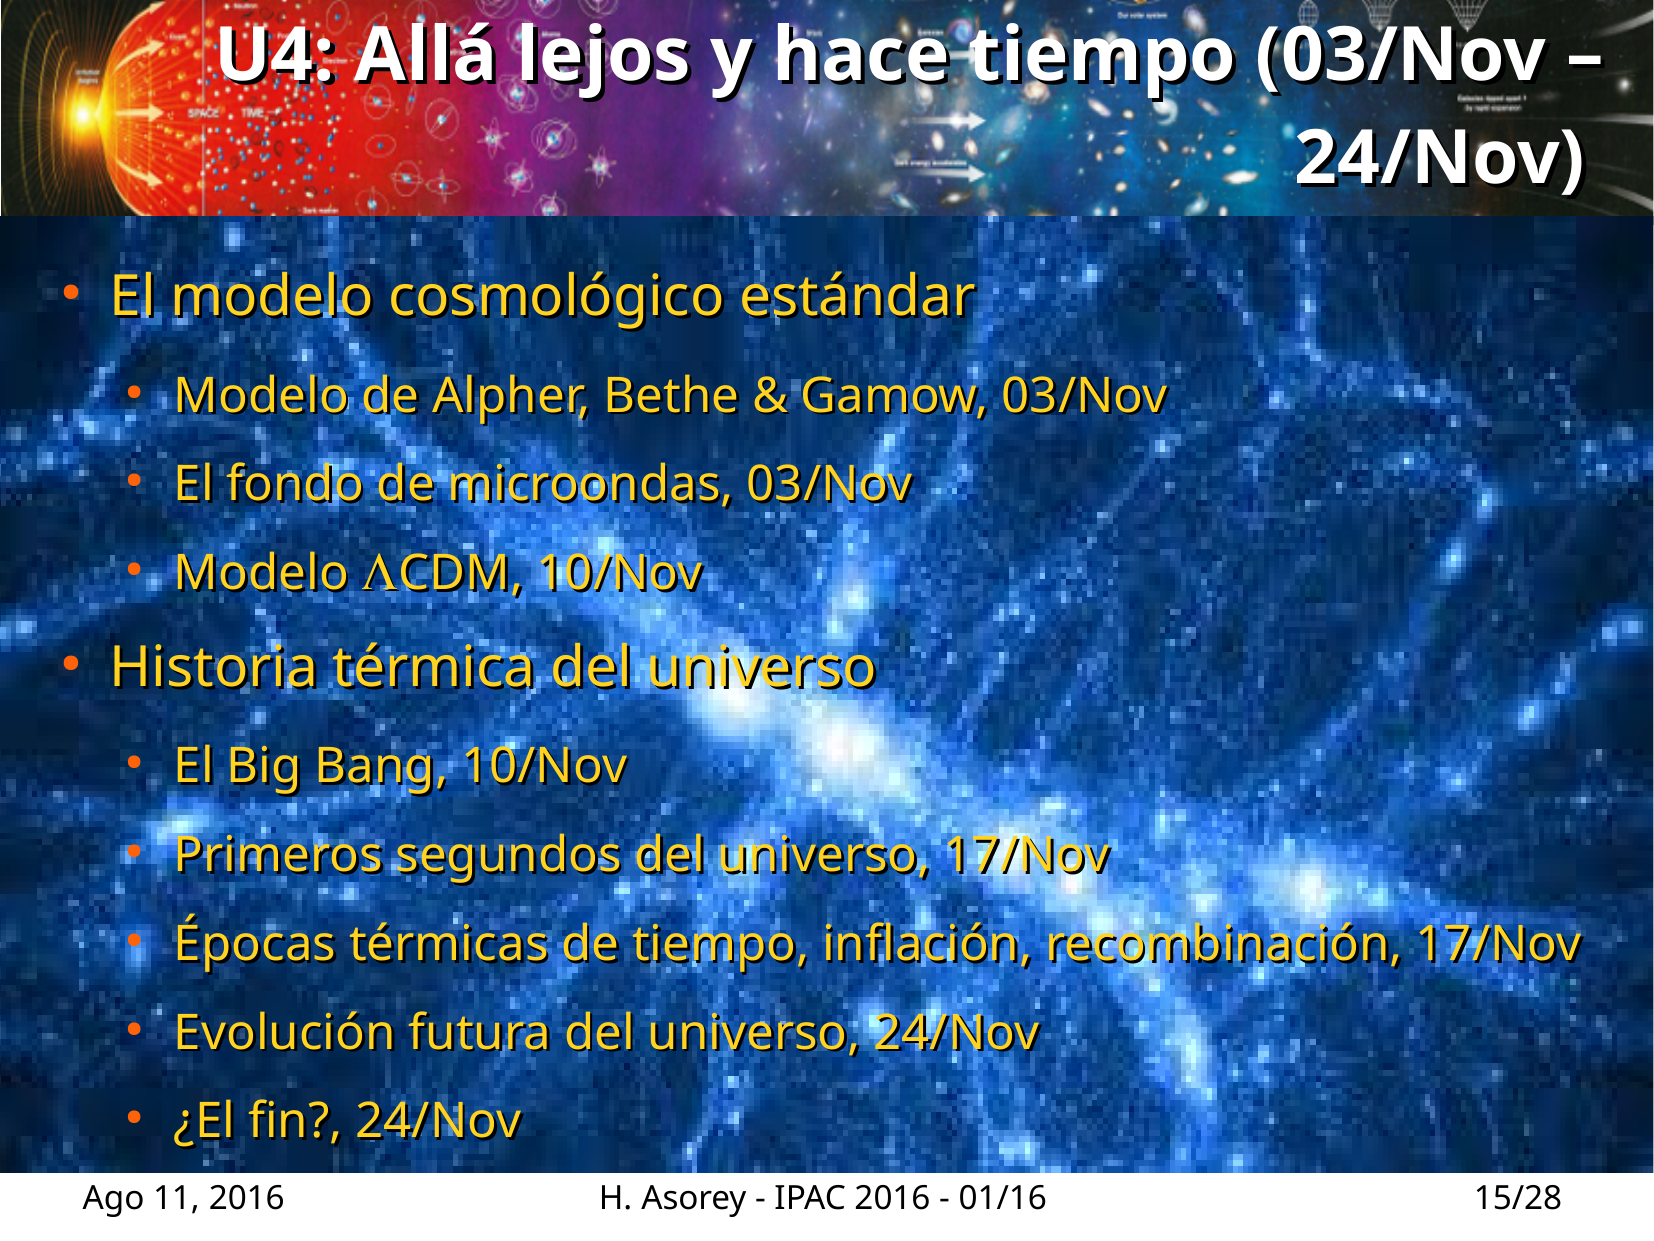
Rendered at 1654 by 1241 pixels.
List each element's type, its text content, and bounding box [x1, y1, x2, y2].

list El modelo cosmológico estándar Modelo de Alpher, Bethe & Gamow, 03/Nov El fondo de microondas, 03/Nov Modelo LCDM, 10/Nov Historia térmica del universo El Big Bang, 10/Nov Primeros segundos del universo, 17/Nov Épocas térmicas de tiempo, inflación, recombinación, 17/Nov Evolución futura del universo, 24/Nov ¿El fin?, 24/Nov [45, 255, 1606, 1186]
title U4: Allá lejos y hace tiempo (03/Nov – 24/Nov) [45, 15, 1606, 191]
picture [0, 0, 1654, 1173]
